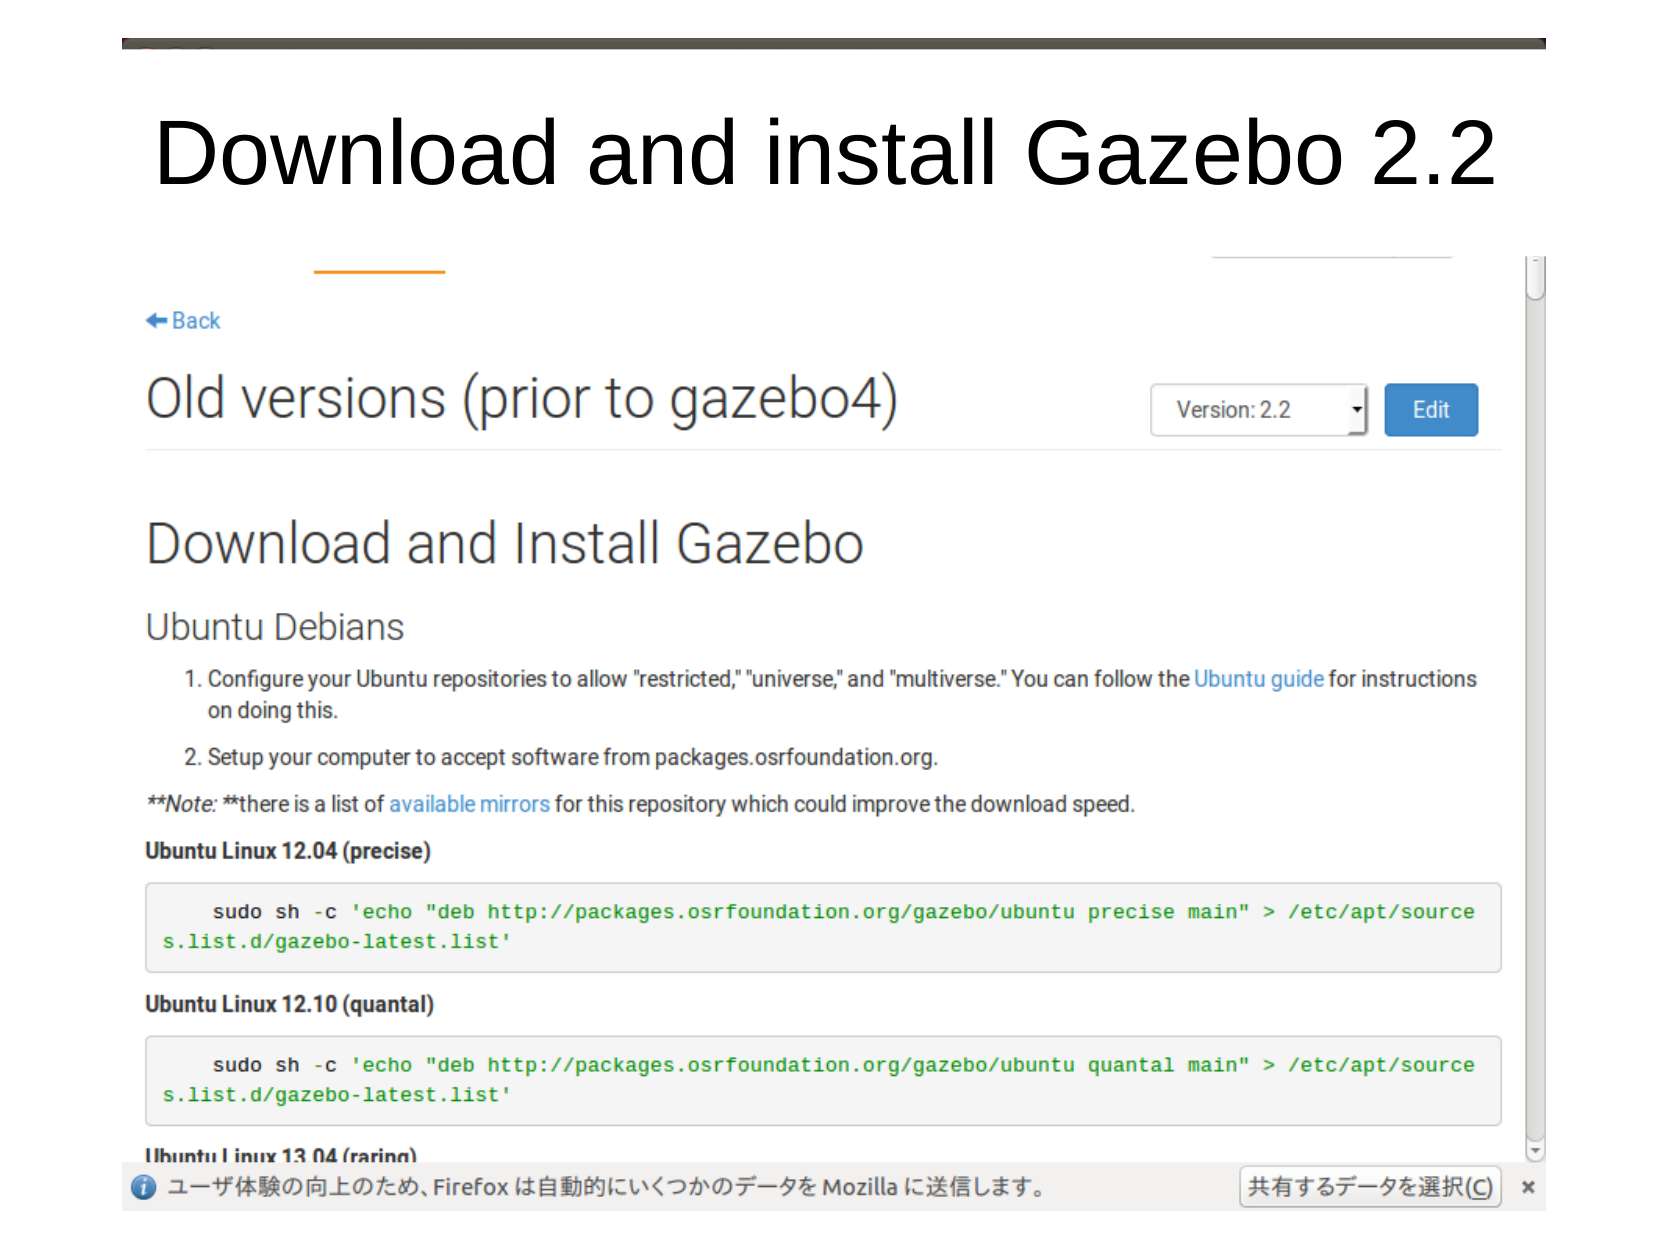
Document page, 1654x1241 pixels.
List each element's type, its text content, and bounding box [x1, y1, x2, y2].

title Download and install Gazebo 2.2 [82, 49, 1571, 257]
picture [122, 38, 1546, 49]
picture [122, 257, 1546, 1211]
